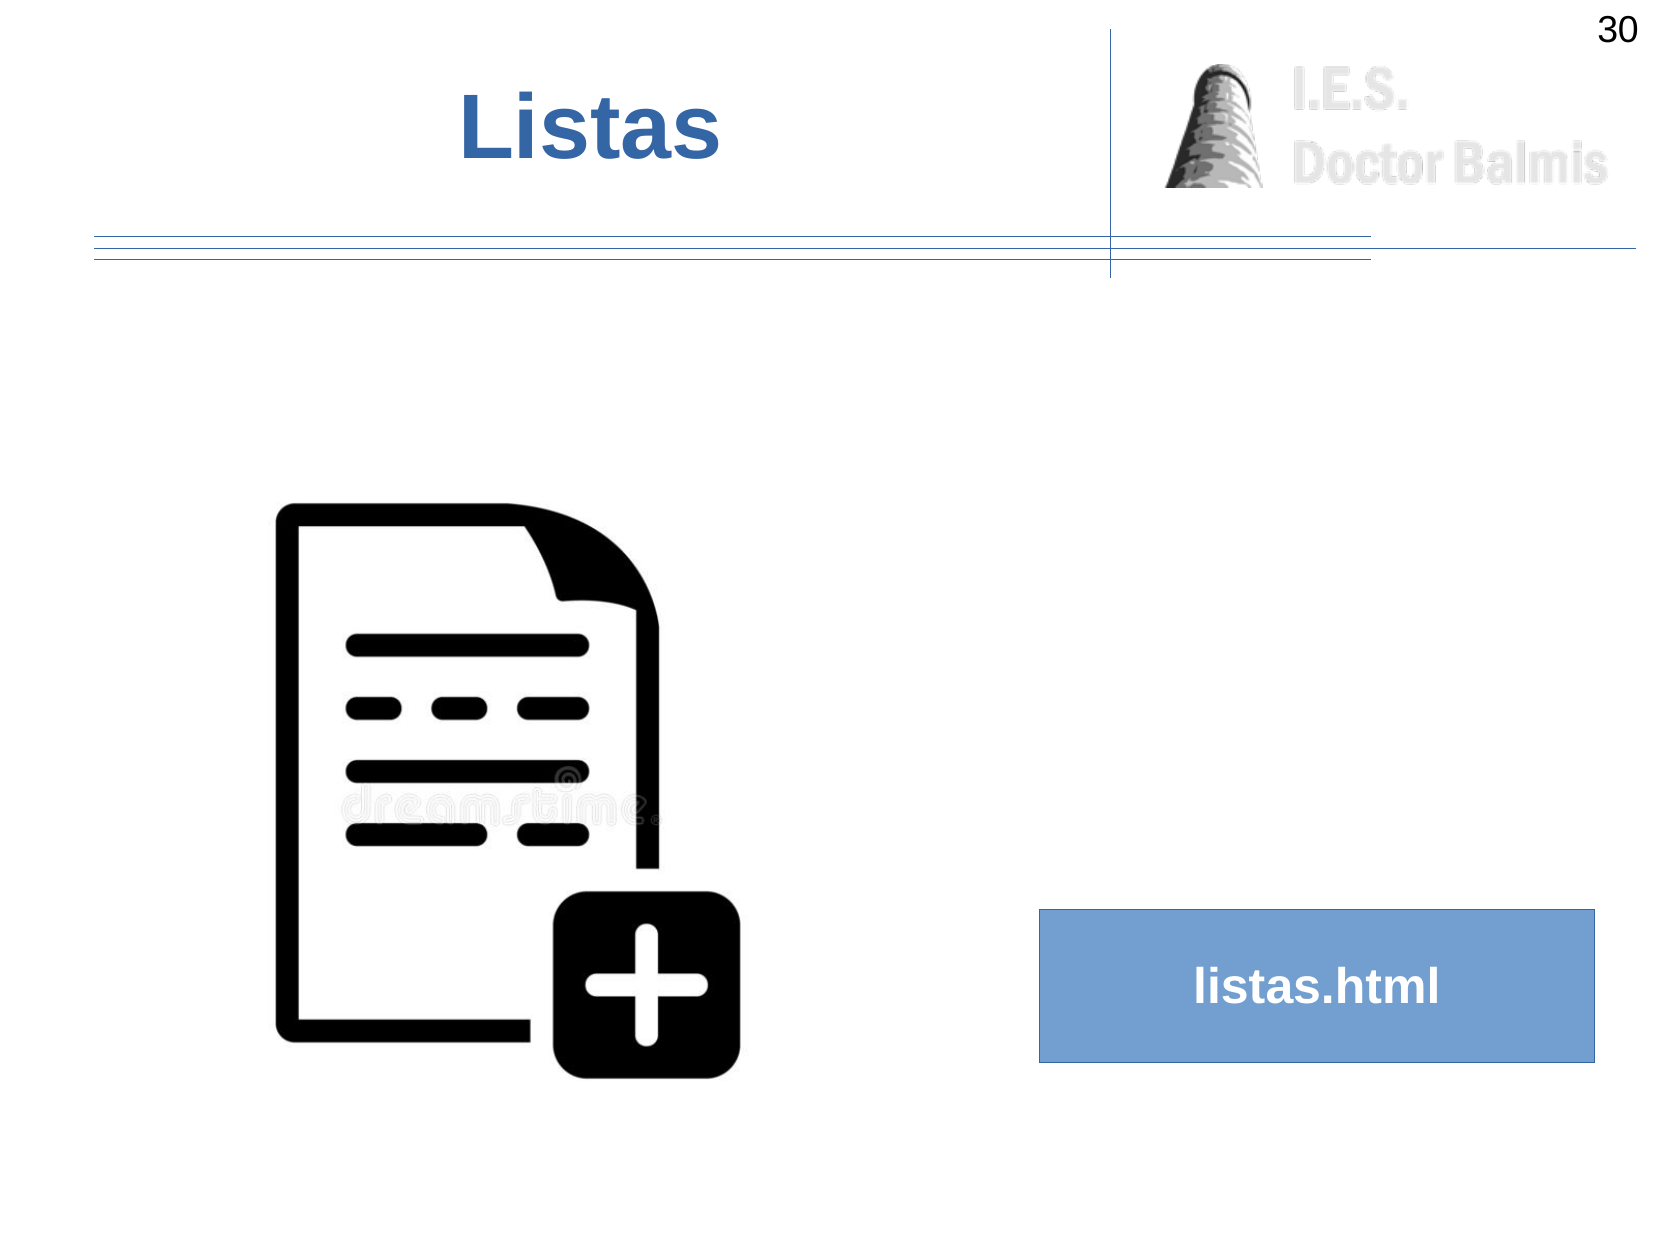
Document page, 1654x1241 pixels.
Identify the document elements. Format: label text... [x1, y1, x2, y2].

picture [1133, 64, 1619, 188]
text_box listas.html [1039, 909, 1595, 1063]
picture [94, 377, 922, 1205]
title Listas [118, 23, 1063, 231]
